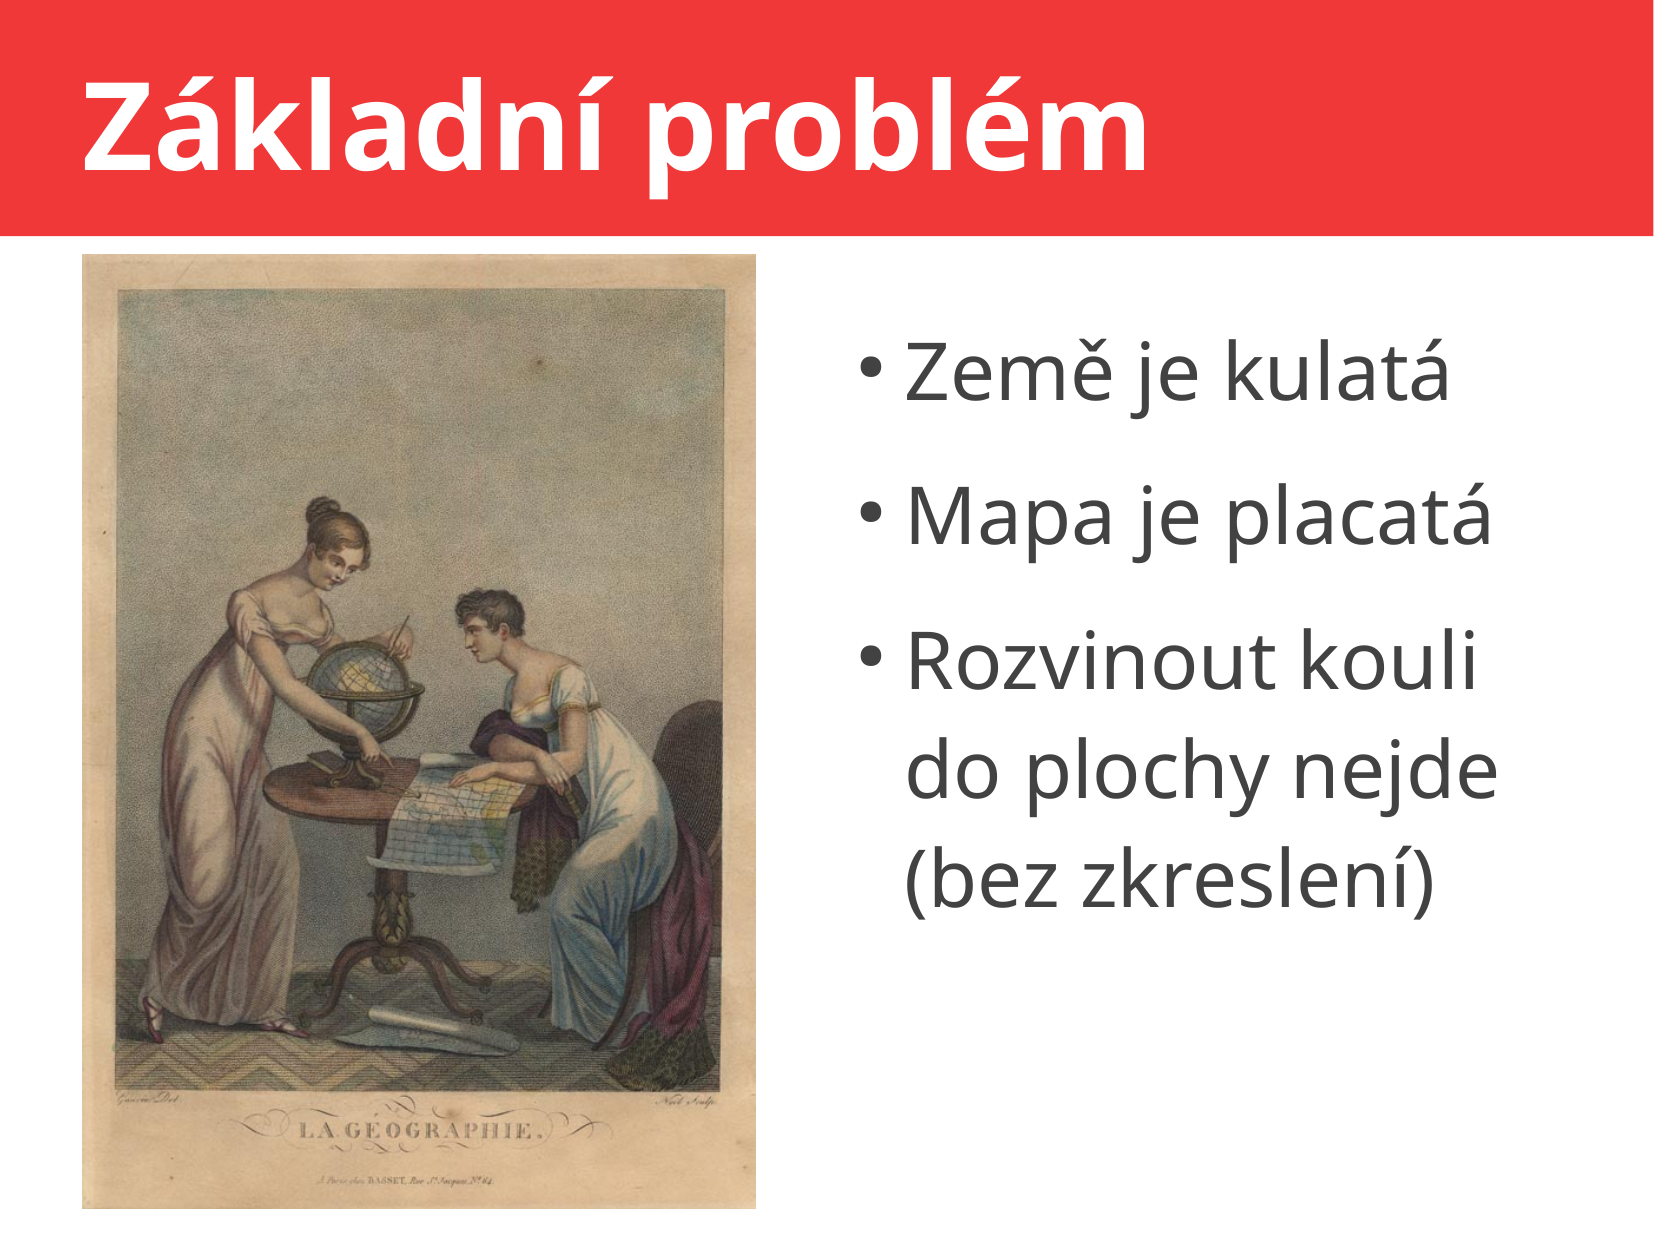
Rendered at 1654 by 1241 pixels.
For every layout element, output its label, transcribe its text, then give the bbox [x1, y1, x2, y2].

list Země je kulatá Mapa je placatá Rozvinout kouli do plochy nejde (bez zkreslení) [840, 314, 1564, 1080]
title Základní problém [82, 19, 1571, 227]
picture [82, 254, 756, 1209]
